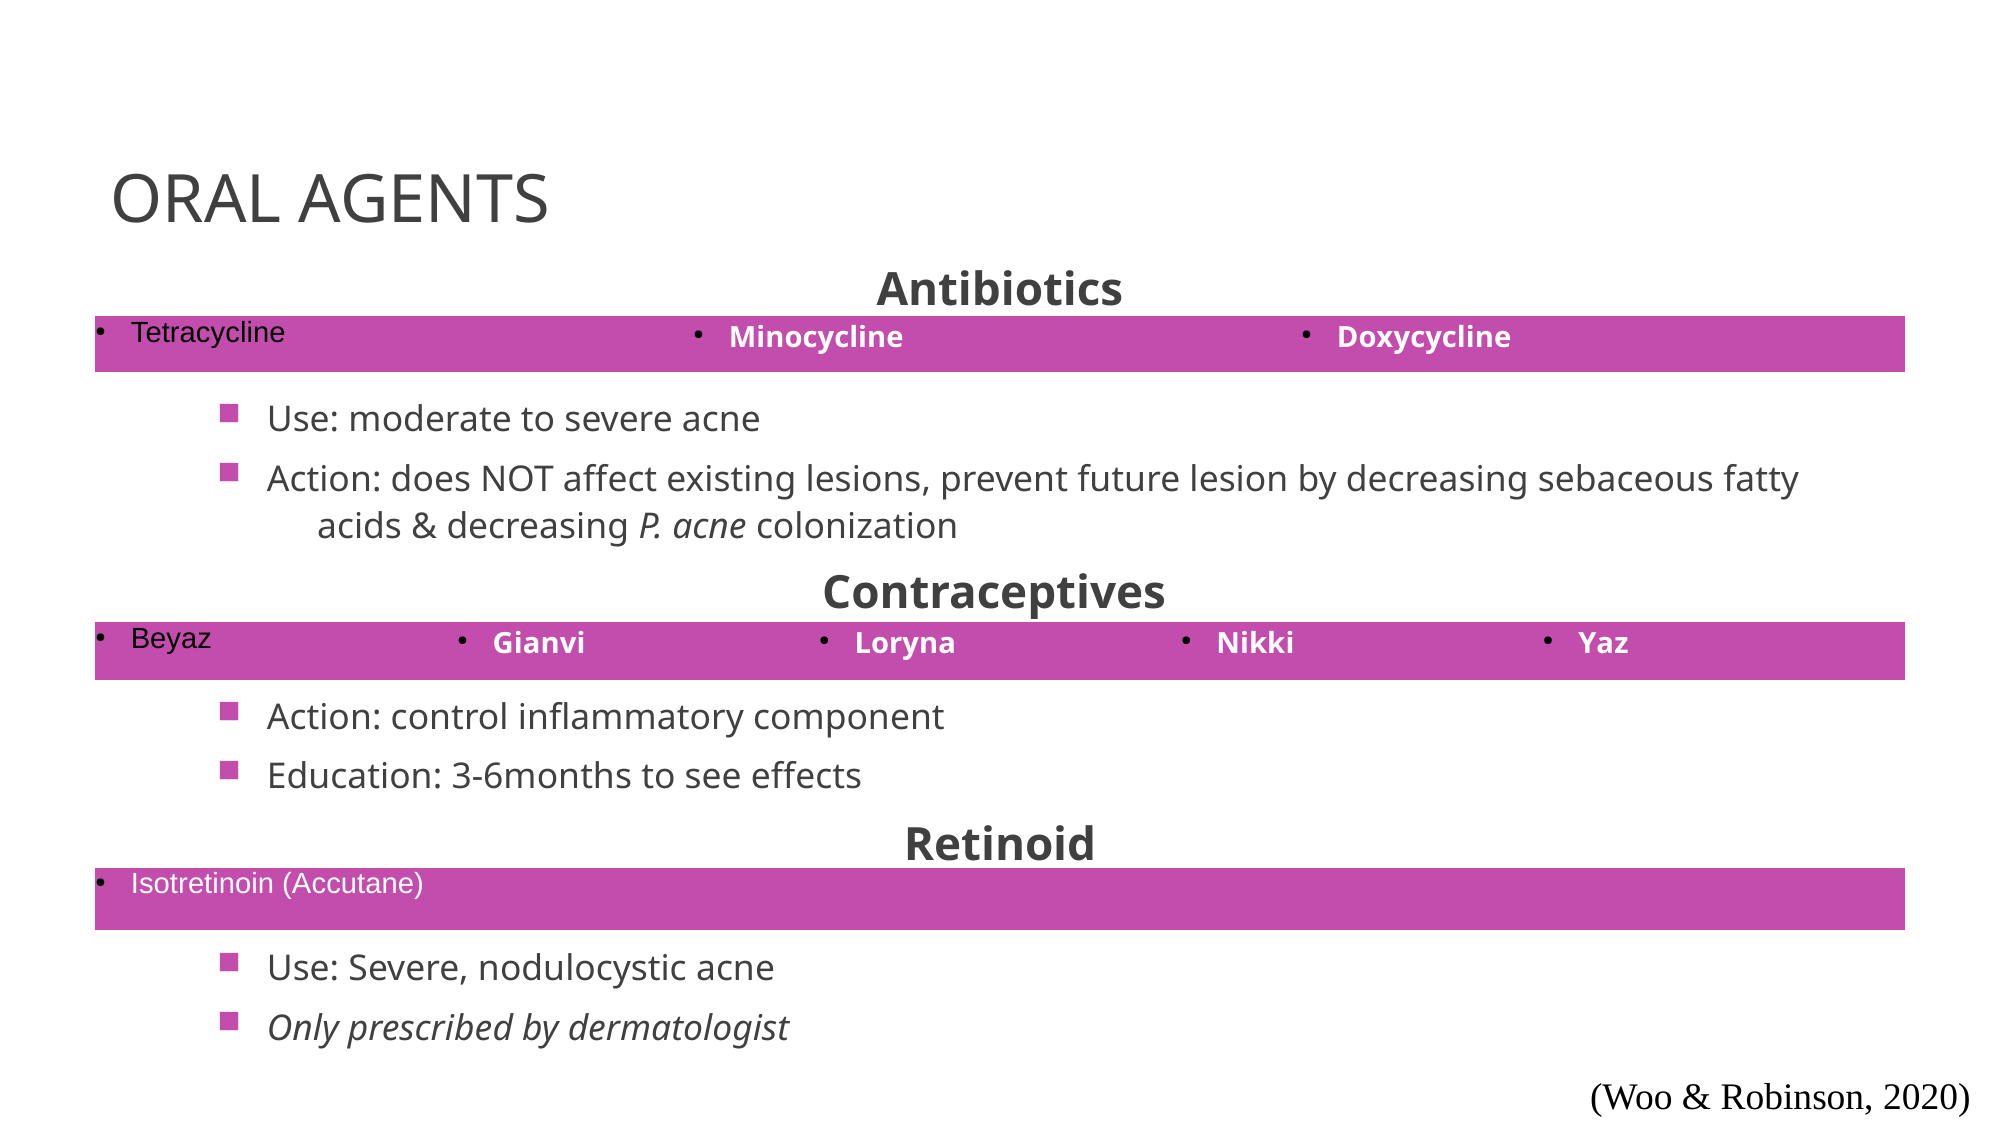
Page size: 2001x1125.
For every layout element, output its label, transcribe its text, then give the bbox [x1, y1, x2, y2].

table_header Beyaz [95, 622, 457, 680]
list Antibiotics Use: moderate to severe acne Action: does NOT affect existing lesions, prevent future lesion by decreasing sebaceous fatty acids & decreasing P. acne colonization Contraceptives Use: mild, moderate, and severe acne Action: control inflammatory component Education: 3-6months to see effects Retinoid Use: Severe, nodulocystic acne Only prescribed by dermatologist [95, 372, 1905, 622]
table_header Nikki [1181, 622, 1543, 680]
list Antibiotics Use: moderate to severe acne Action: does NOT affect existing lesions, prevent future lesion by decreasing sebaceous fatty acids & decreasing P. acne colonization Contraceptives Use: mild, moderate, and severe acne Action: control inflammatory component Education: 3-6months to see effects Retinoid Use: Severe, nodulocystic acne Only prescribed by dermatologist [95, 680, 1905, 868]
table_header Gianvi [457, 622, 819, 680]
text_box (Woo & Robinson, 2020) [1575, 1064, 1996, 1124]
table_header Isotretinoin (Accutane) [95, 868, 1905, 930]
table_header Loryna [819, 622, 1181, 680]
list Antibiotics Use: moderate to severe acne Action: does NOT affect existing lesions, prevent future lesion by decreasing sebaceous fatty acids & decreasing P. acne colonization Contraceptives Use: mild, moderate, and severe acne Action: control inflammatory component Education: 3-6months to see effects Retinoid Use: Severe, nodulocystic acne Only prescribed by dermatologist [95, 930, 1905, 1059]
title Oral Agents [95, 115, 1905, 243]
table_header Doxycycline [1302, 316, 1905, 372]
table_header Tetracycline [95, 316, 693, 372]
table_header Yaz [1543, 622, 1905, 680]
table_header Minocycline [693, 316, 1302, 372]
list Antibiotics Use: moderate to severe acne Action: does NOT affect existing lesions, prevent future lesion by decreasing sebaceous fatty acids & decreasing P. acne colonization Contraceptives Use: mild, moderate, and severe acne Action: control inflammatory component Education: 3-6months to see effects Retinoid Use: Severe, nodulocystic acne Only prescribed by dermatologist [95, 243, 1905, 316]
